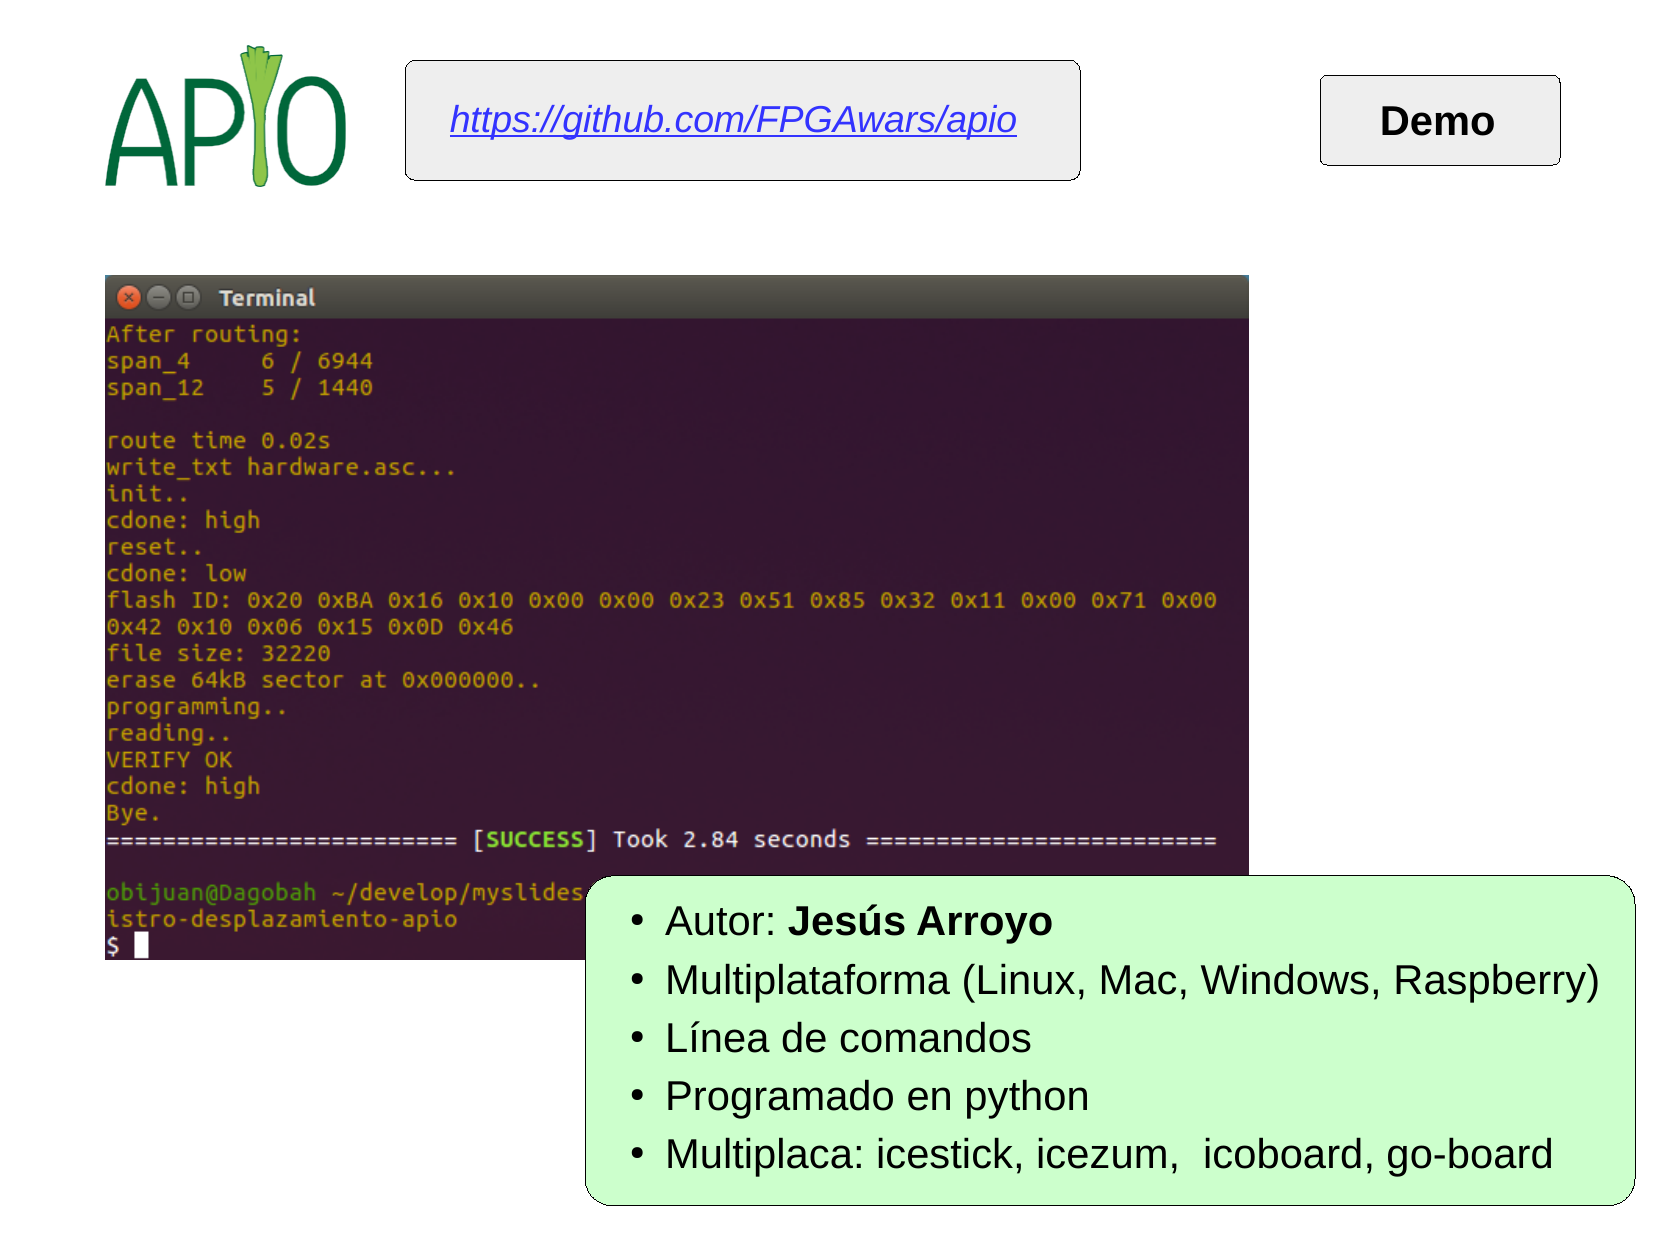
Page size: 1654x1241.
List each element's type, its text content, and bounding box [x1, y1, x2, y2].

text_box [1320, 75, 1561, 166]
text_box [405, 60, 1081, 181]
picture [105, 45, 346, 188]
picture [105, 275, 1249, 961]
text_box https://github.com/FPGAwars/apio [435, 91, 1033, 149]
text_box Autor: Jesús Arroyo Multiplataforma (Linux, Mac, Windows, Raspberry) Línea de comandos Programado en python Multiplaca: icestick, icezum, icoboard, go-board [615, 890, 1636, 1241]
text_box [585, 875, 1632, 1206]
text_box Demo [1365, 90, 1516, 166]
